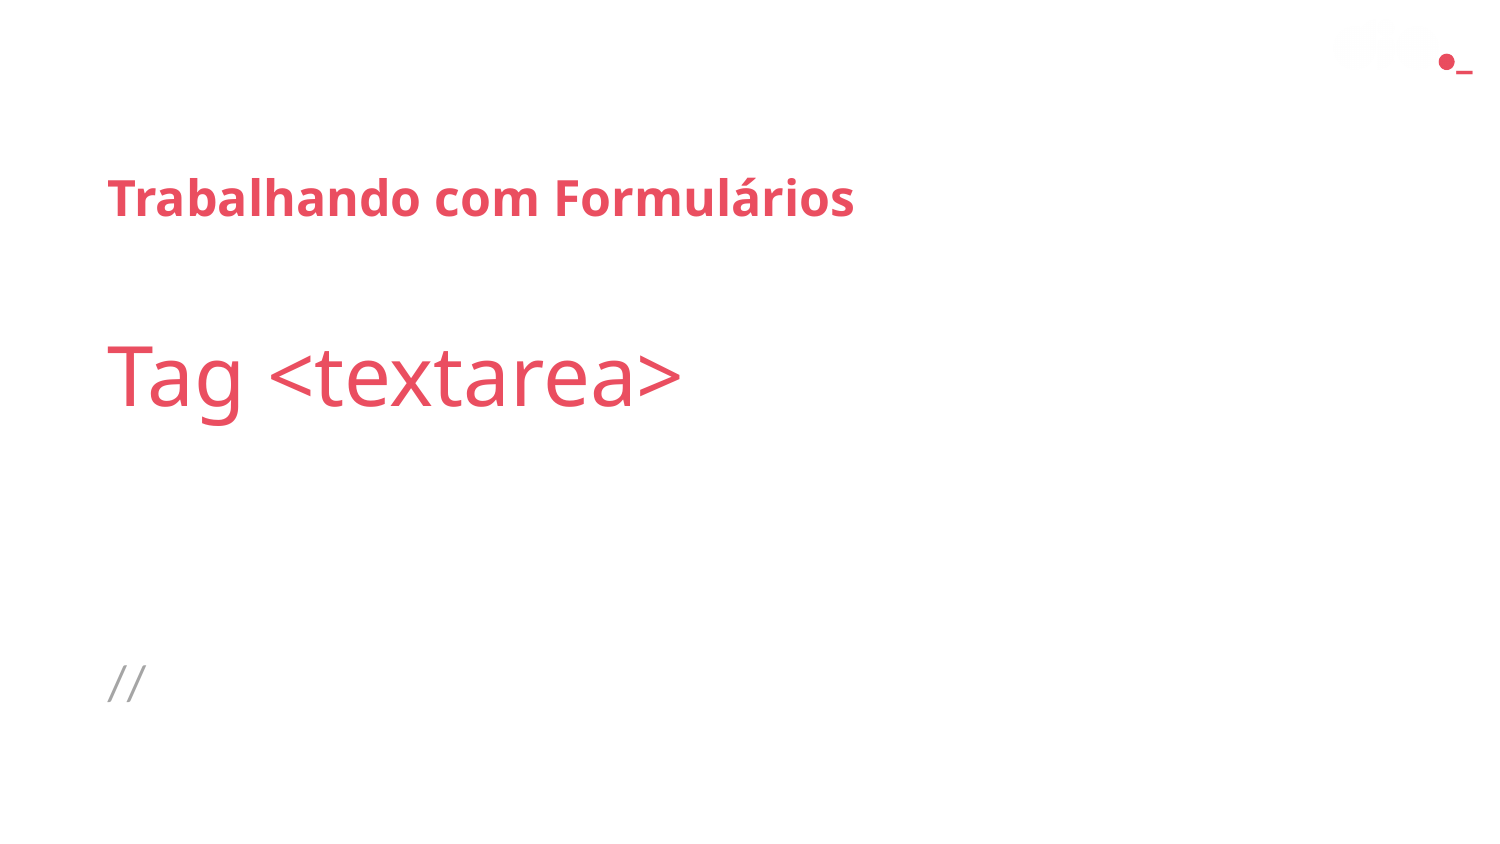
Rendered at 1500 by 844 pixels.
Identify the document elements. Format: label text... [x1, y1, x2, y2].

text_box Trabalhando com Formulários [92, 142, 1309, 223]
text_box Tag <textarea> [92, 292, 1309, 558]
picture [1333, 19, 1473, 75]
text_box // [92, 635, 1309, 701]
